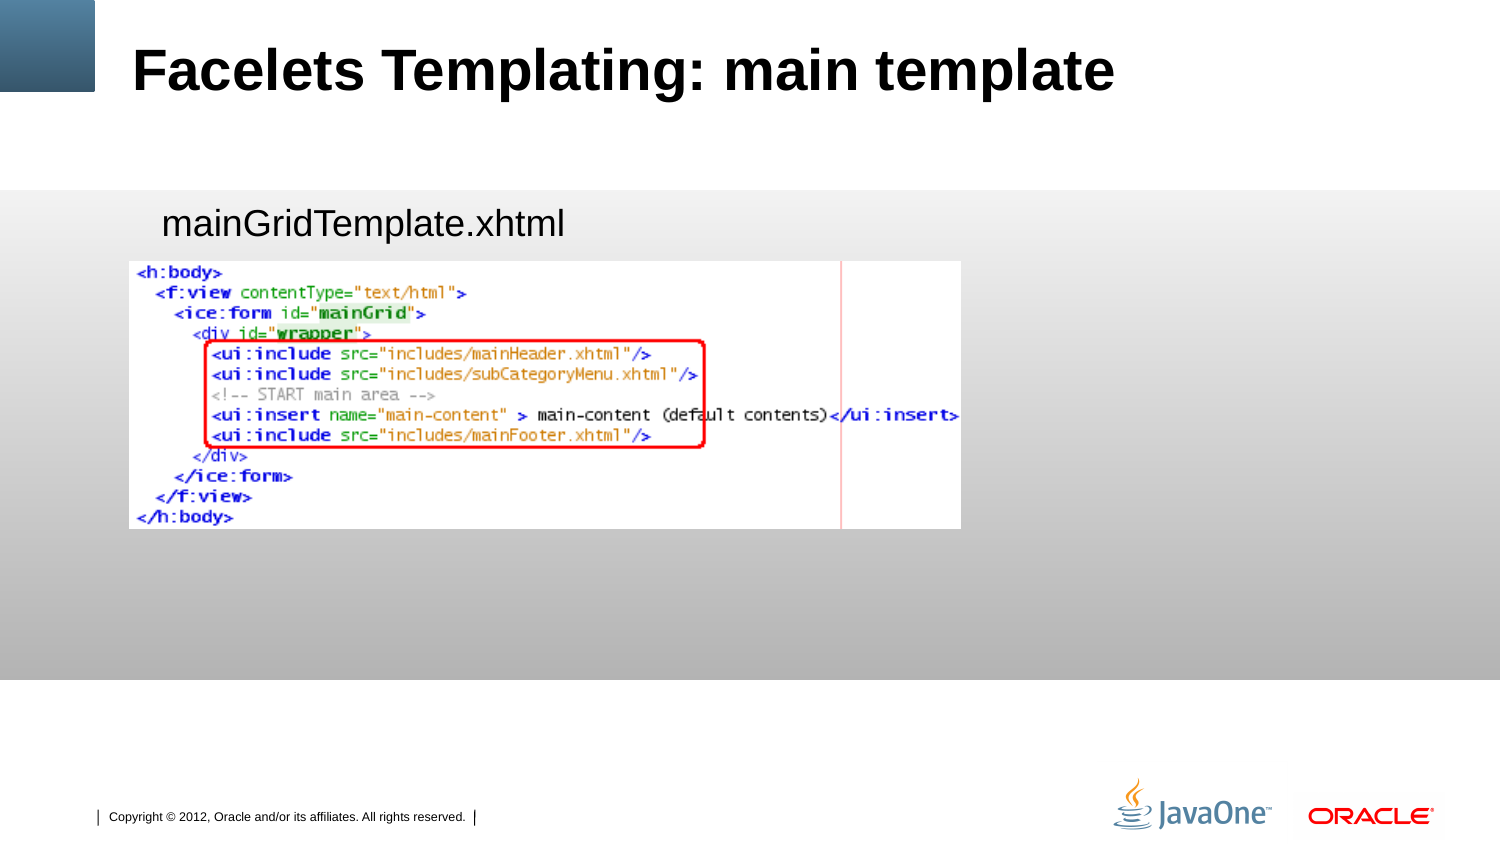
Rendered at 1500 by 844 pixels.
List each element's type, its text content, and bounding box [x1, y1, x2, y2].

picture [1293, 792, 1445, 840]
title Facelets Templating: main template [132, 40, 1407, 166]
text_box mainGridTemplate.xhtml [146, 195, 661, 256]
picture [1097, 761, 1288, 844]
picture [129, 261, 961, 529]
